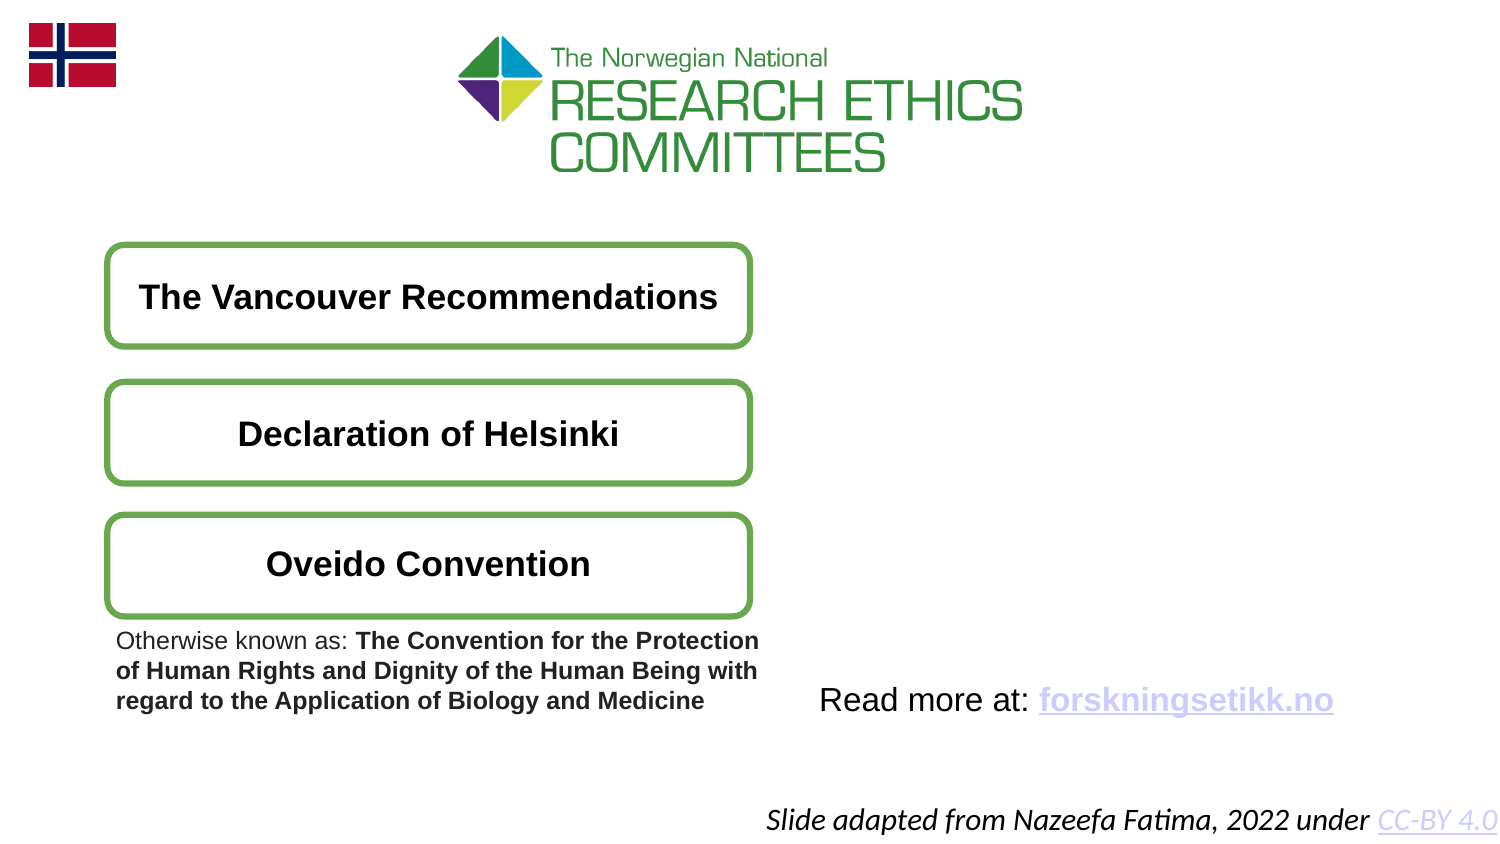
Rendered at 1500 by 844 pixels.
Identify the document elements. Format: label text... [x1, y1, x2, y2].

picture [29, 23, 116, 88]
text_box Read more at: forskningsetikk.no [804, 657, 1456, 734]
text_box Oveido Convention [107, 514, 751, 617]
picture [458, 36, 1022, 172]
text_box Otherwise known as: The Convention for the Protection of Human Rights and Dignity of the Human Being with regard to the Application of Biology and Medicine [95, 626, 795, 743]
text_box Slide adapted from Nazeefa Fatima, 2022 under CC-BY 4.0 [240, 796, 1500, 844]
text_box The Vancouver Recommendations [107, 244, 751, 347]
text_box Declaration of Helsinki [107, 381, 751, 484]
